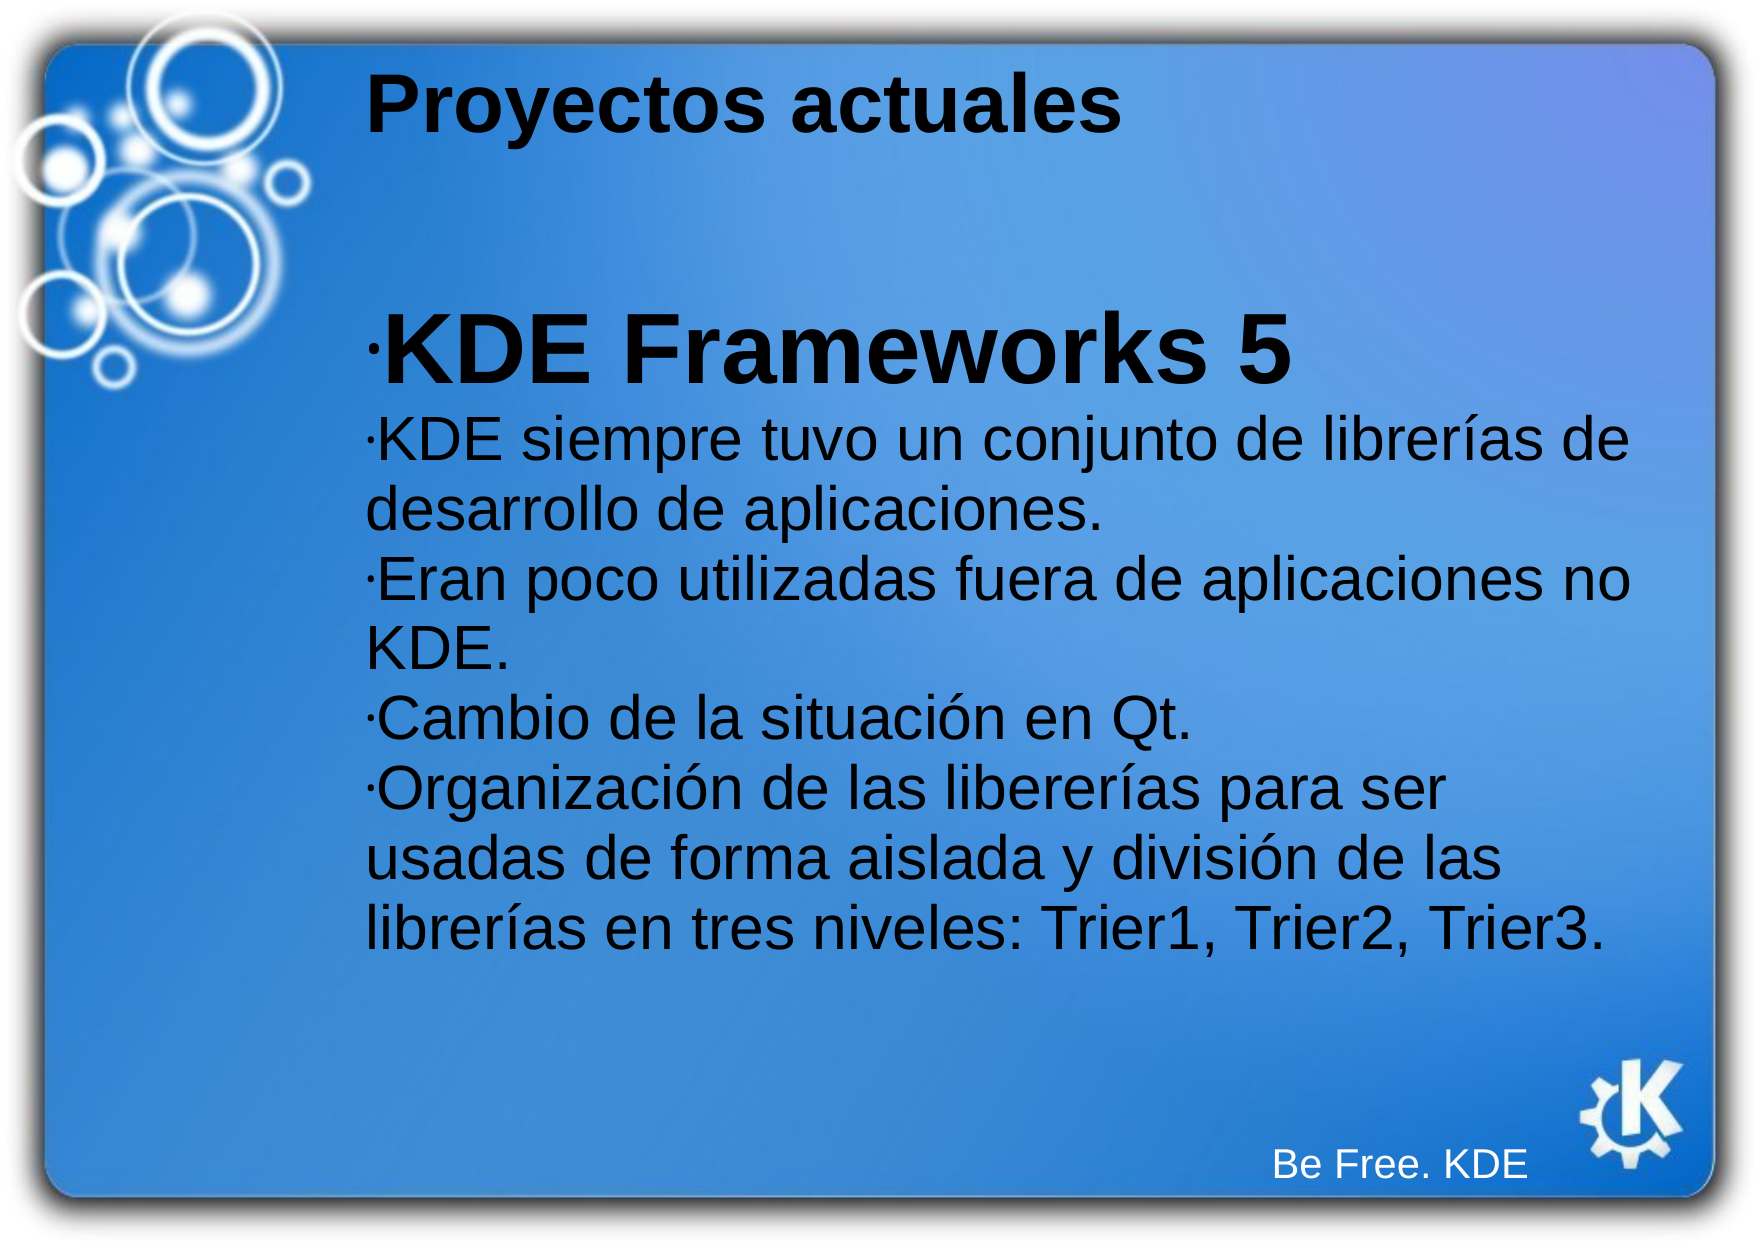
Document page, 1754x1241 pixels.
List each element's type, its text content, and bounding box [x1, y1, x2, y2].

title Proyectos actuales [350, 49, 1649, 174]
list KDE Frameworks 5 KDE siempre tuvo un conjunto de librerías de desarrollo de aplicaciones. Eran poco utilizadas fuera de aplicaciones no KDE. Cambio de la situación en Qt. Organización de las libererías para ser usadas de forma aislada y división de las librerías en tres niveles: Trier1, Trier2, Trier3. [350, 285, 1649, 1079]
picture [0, 0, 1754, 1241]
